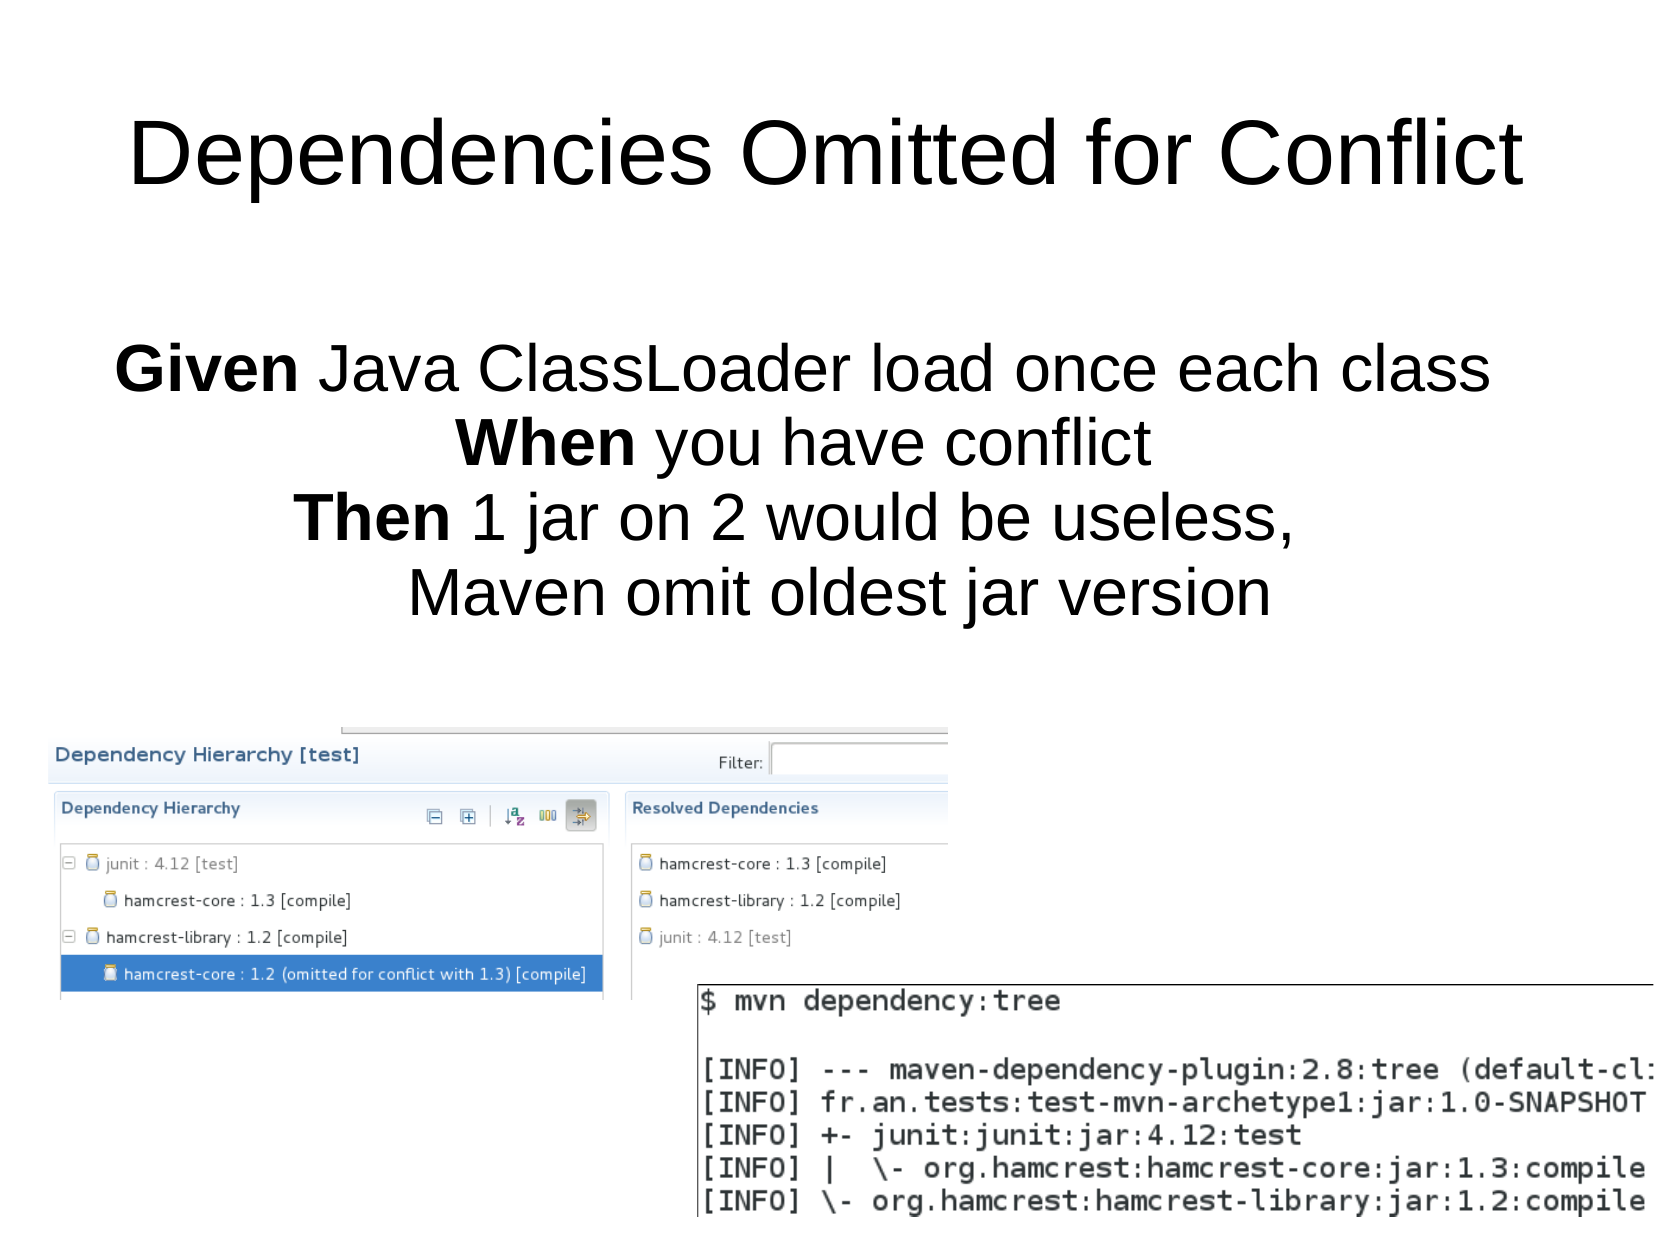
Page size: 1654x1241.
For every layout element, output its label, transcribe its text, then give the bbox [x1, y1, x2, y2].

title Given Java ClassLoader load once each class When you have conflict Then 1 jar on 2 would be useless, Maven omit oldest jar version [60, 285, 1549, 676]
title Dependencies Omitted for Conflict [82, 49, 1571, 257]
picture [47, 727, 1654, 1217]
